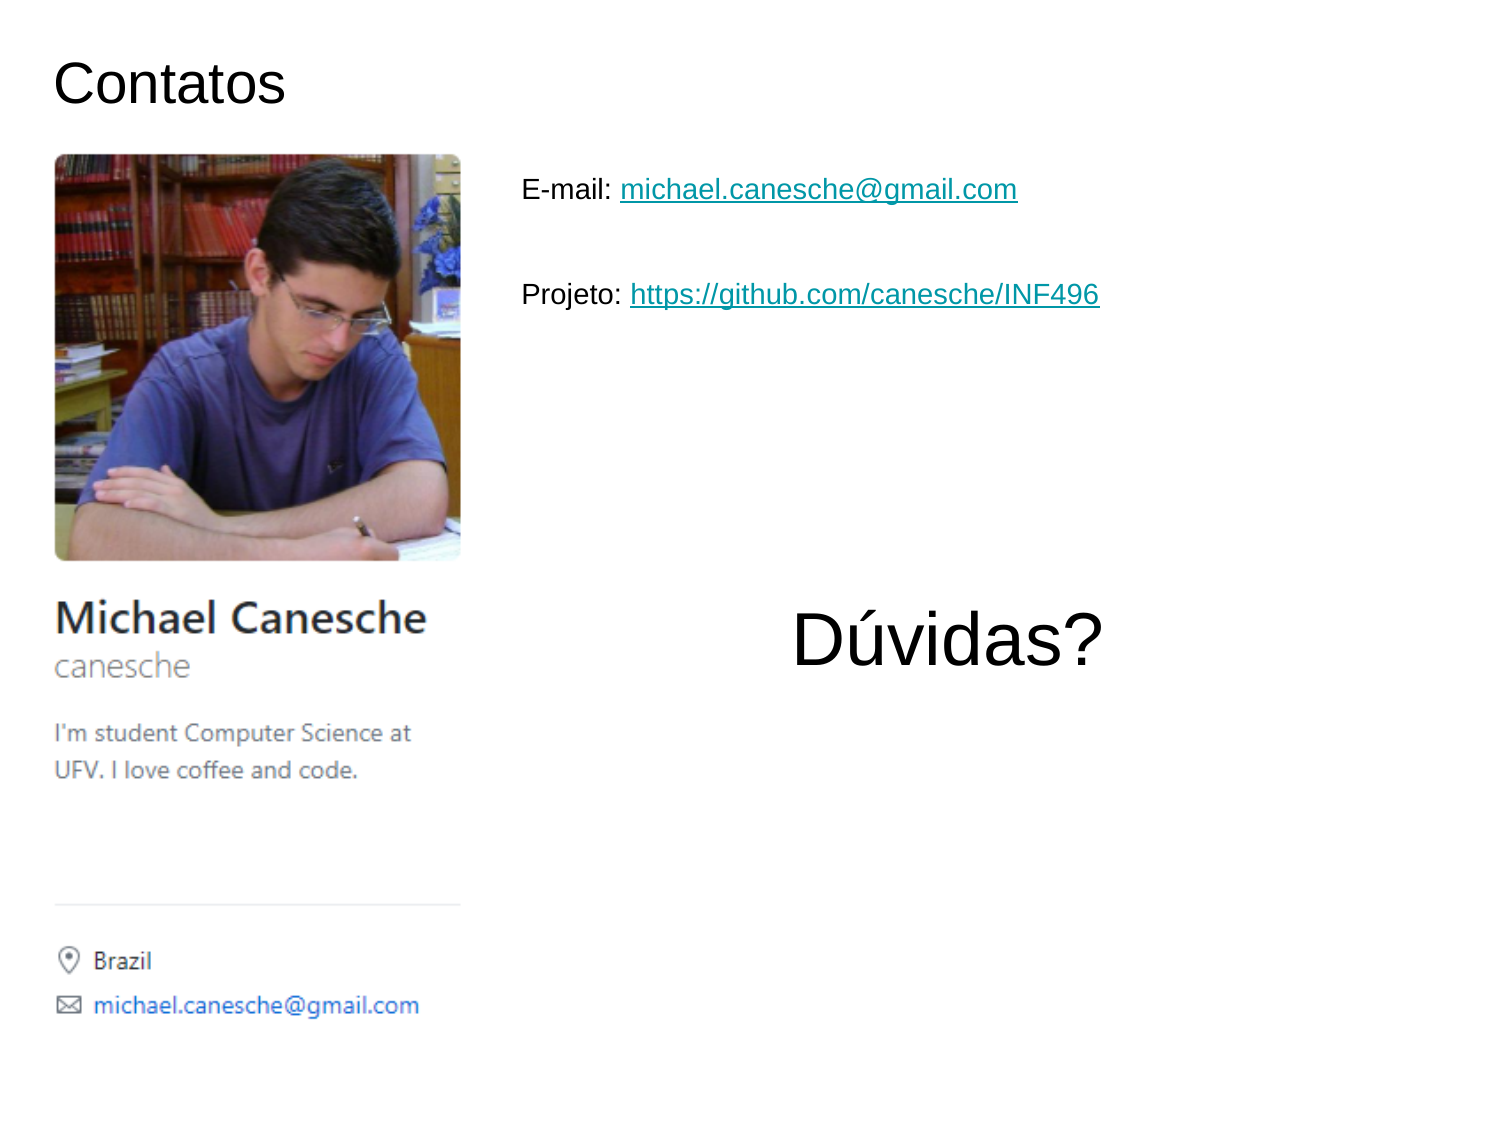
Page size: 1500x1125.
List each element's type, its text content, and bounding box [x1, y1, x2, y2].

title Contatos [38, 30, 1471, 156]
text_box Dúvidas? [776, 575, 1126, 733]
text_box E-mail: michael.canesche@gmail.com Projeto: https://github.com/canesche/INF496 [506, 155, 1271, 970]
picture [50, 144, 468, 1028]
